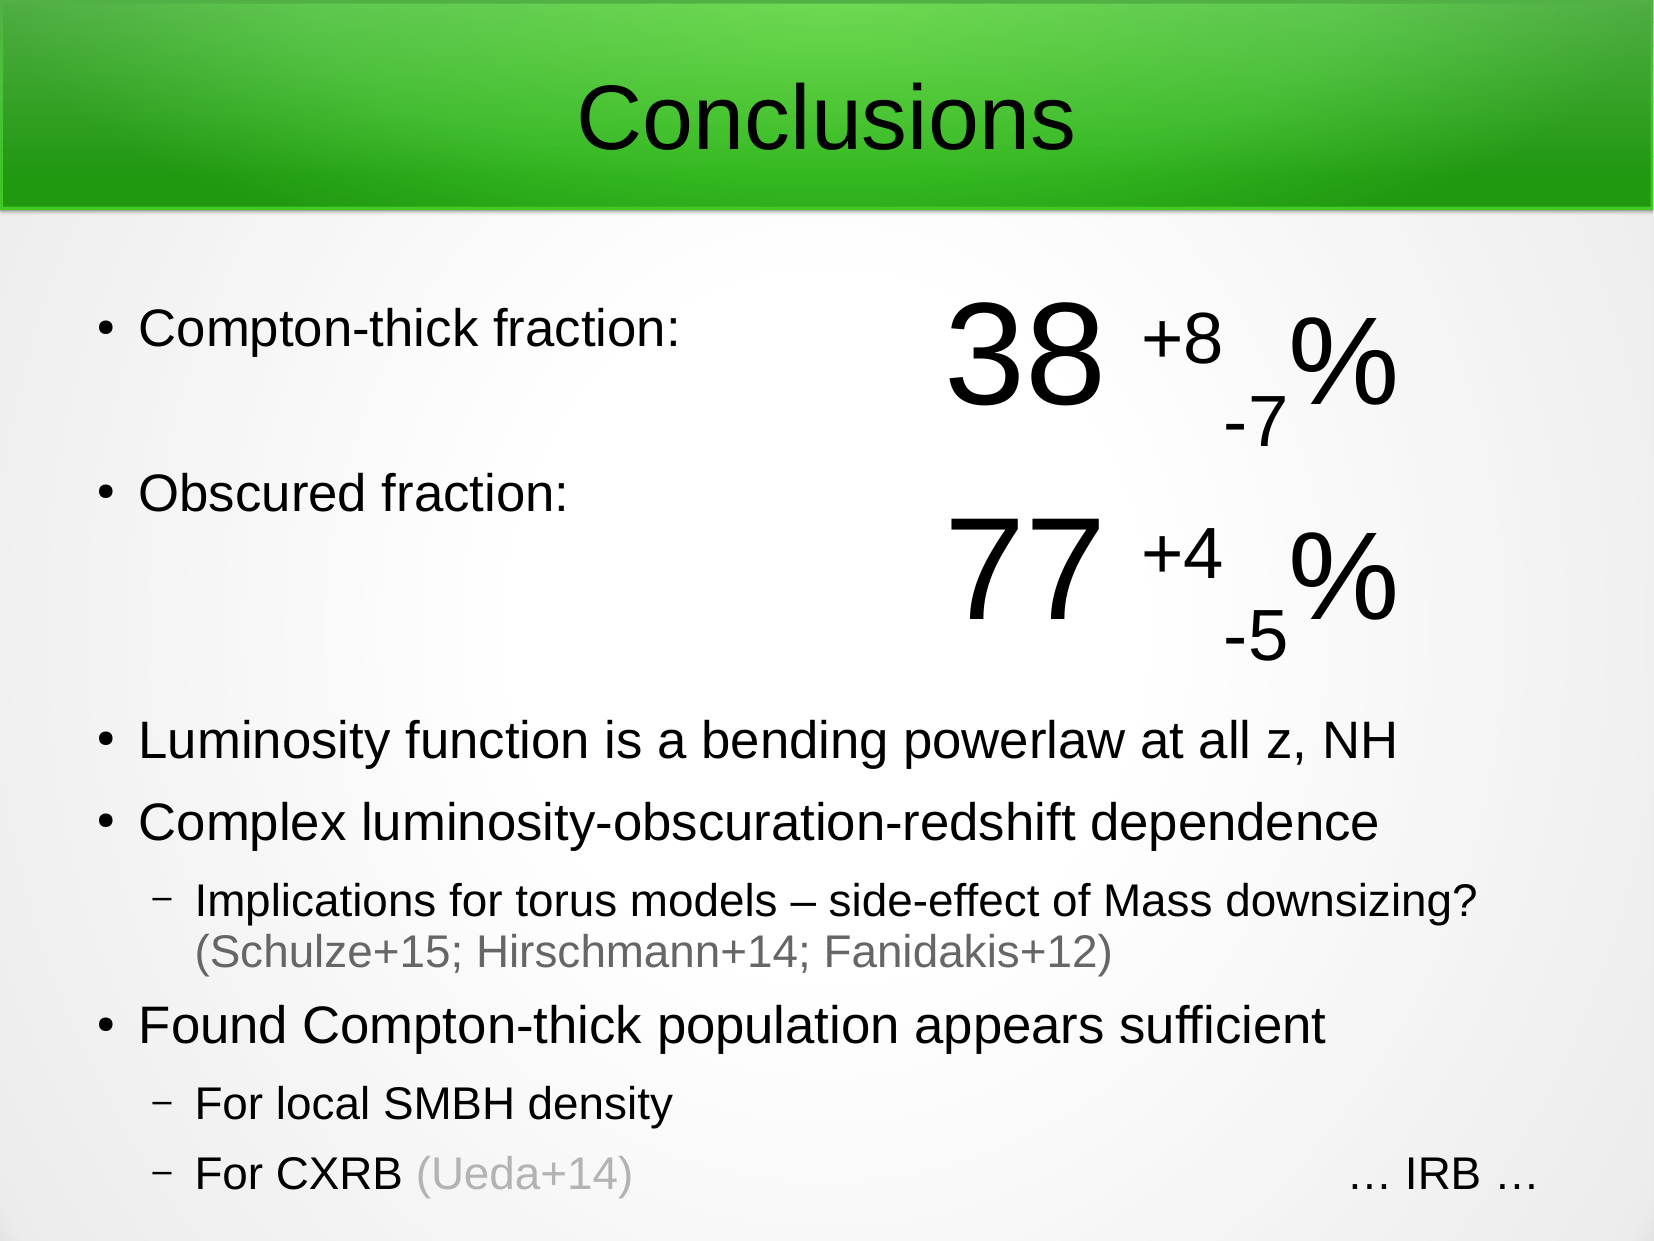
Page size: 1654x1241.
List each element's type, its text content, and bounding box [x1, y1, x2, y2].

text_box 38 +8-7% [930, 265, 1516, 469]
title Conclusions [82, 47, 1571, 189]
text_box 77 +4-5% [930, 480, 1516, 684]
list Compton-thick fraction: Obscured fraction: Luminosity function is a bending powerlaw at all z, NH Complex luminosity-obscuration-redshift dependence Implications for torus models – side-effect of Mass downsizing? (Schulze+15; Hirschmann+14; Fanidakis+12) Found Compton-thick population appears sufficient For local SMBH density For CXRB (Ueda+14) … IRB … [82, 299, 1571, 1216]
